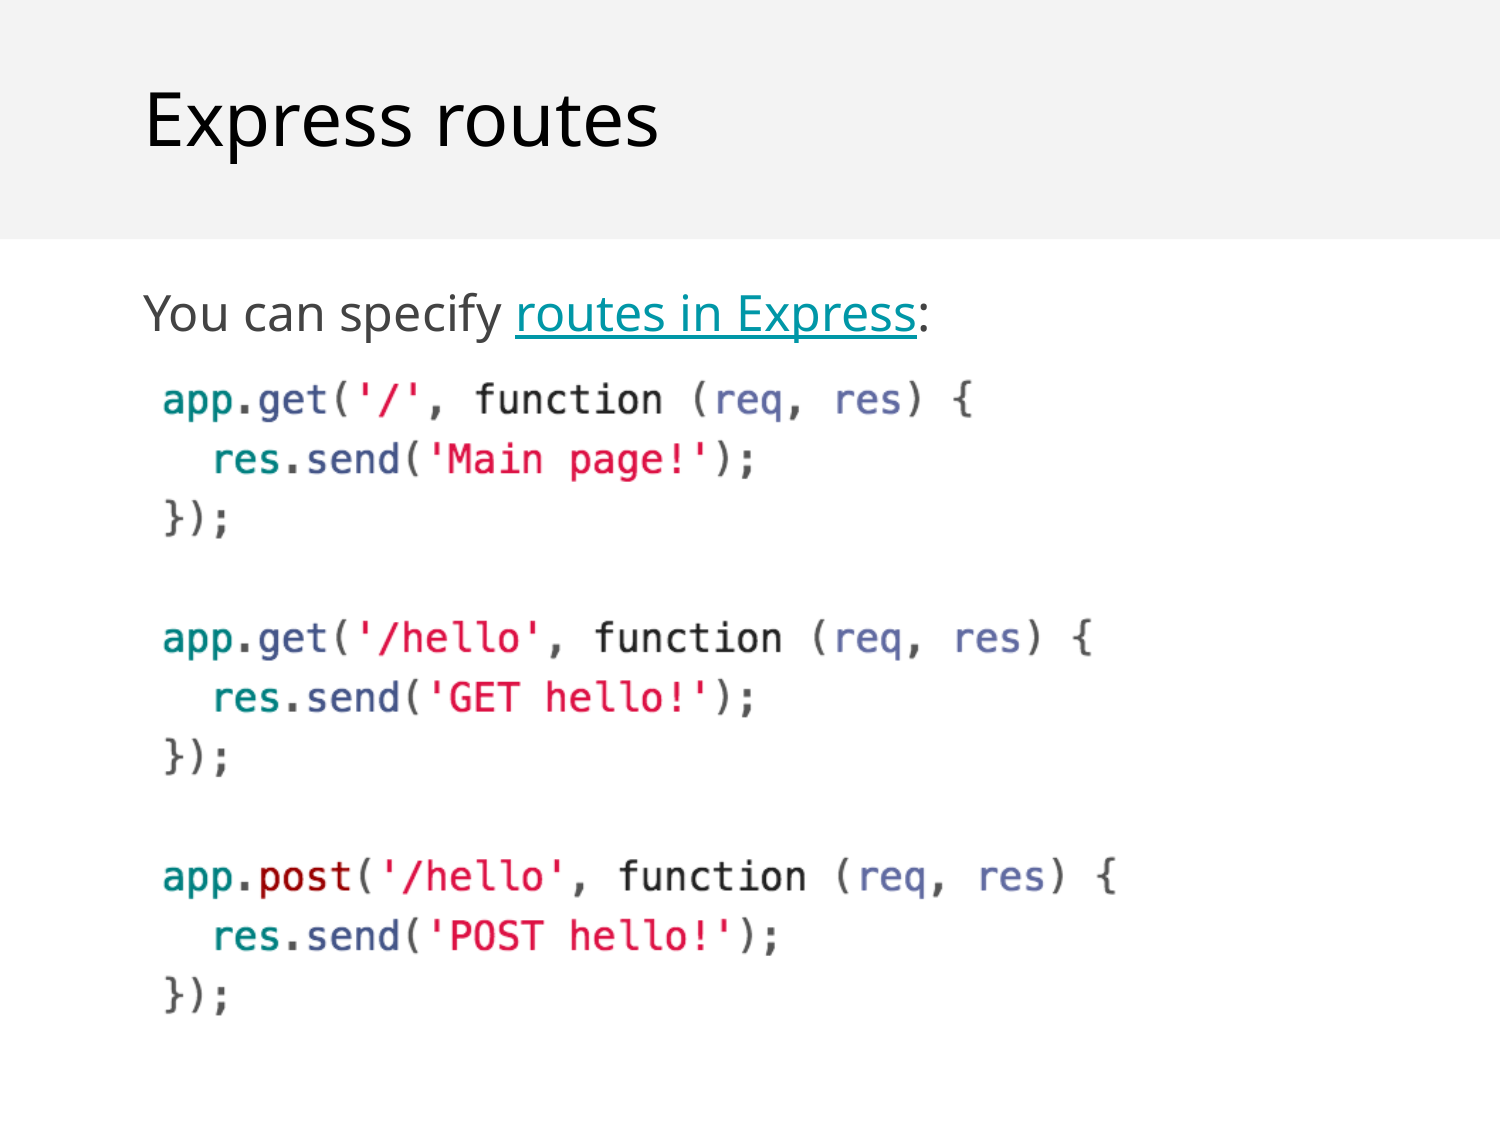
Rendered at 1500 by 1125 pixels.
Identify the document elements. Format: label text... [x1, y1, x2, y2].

list You can specify routes in Express: [128, 255, 1372, 382]
picture [128, 357, 1175, 1061]
title Express routes [128, 56, 1372, 183]
